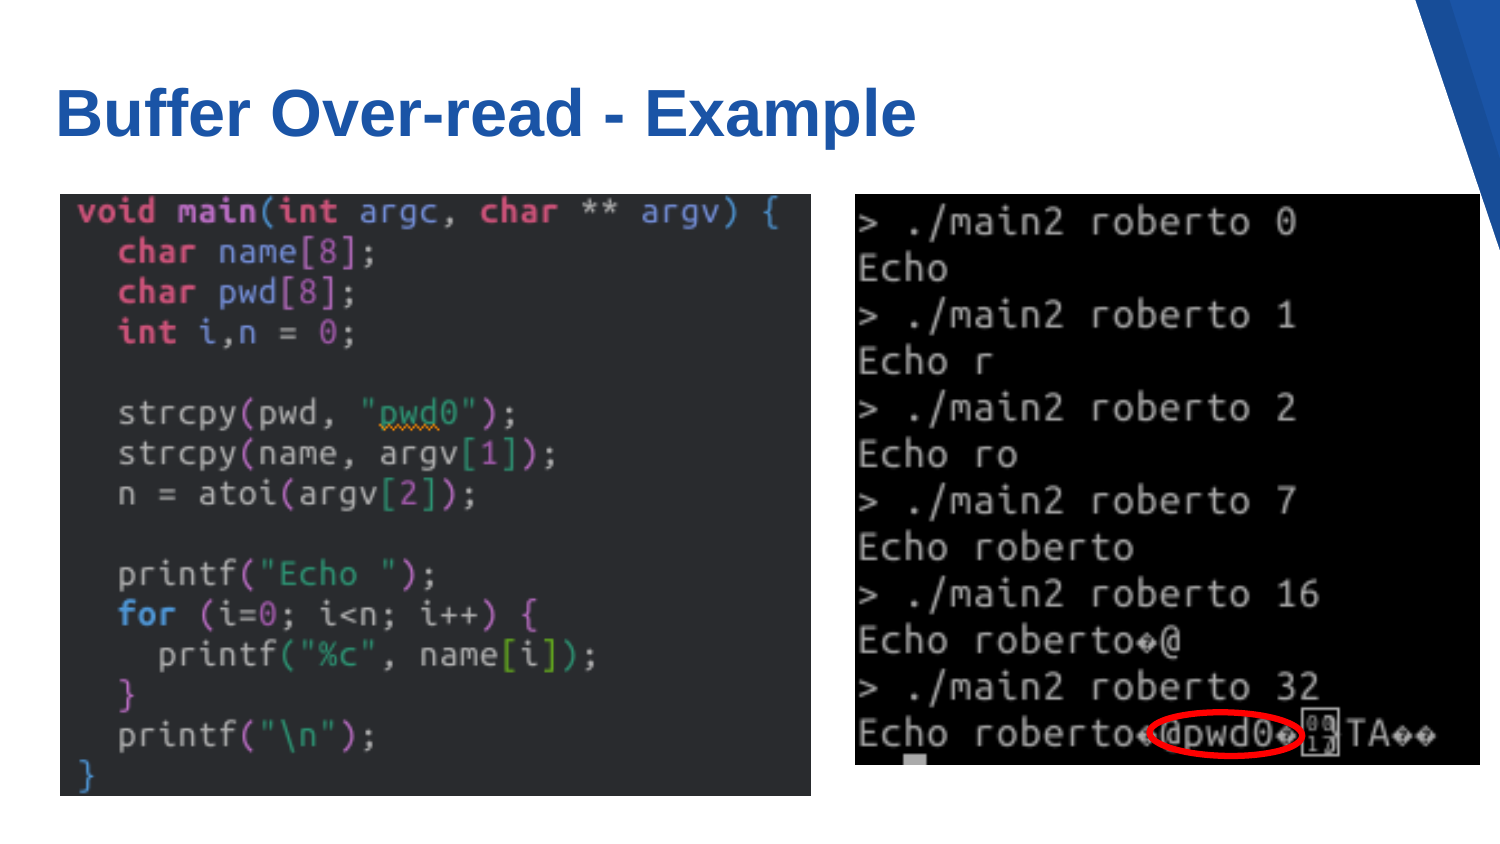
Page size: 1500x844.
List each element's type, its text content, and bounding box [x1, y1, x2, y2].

picture [60, 194, 811, 796]
picture [855, 194, 1480, 766]
title Buffer Over-read - Example [40, 97, 1231, 166]
